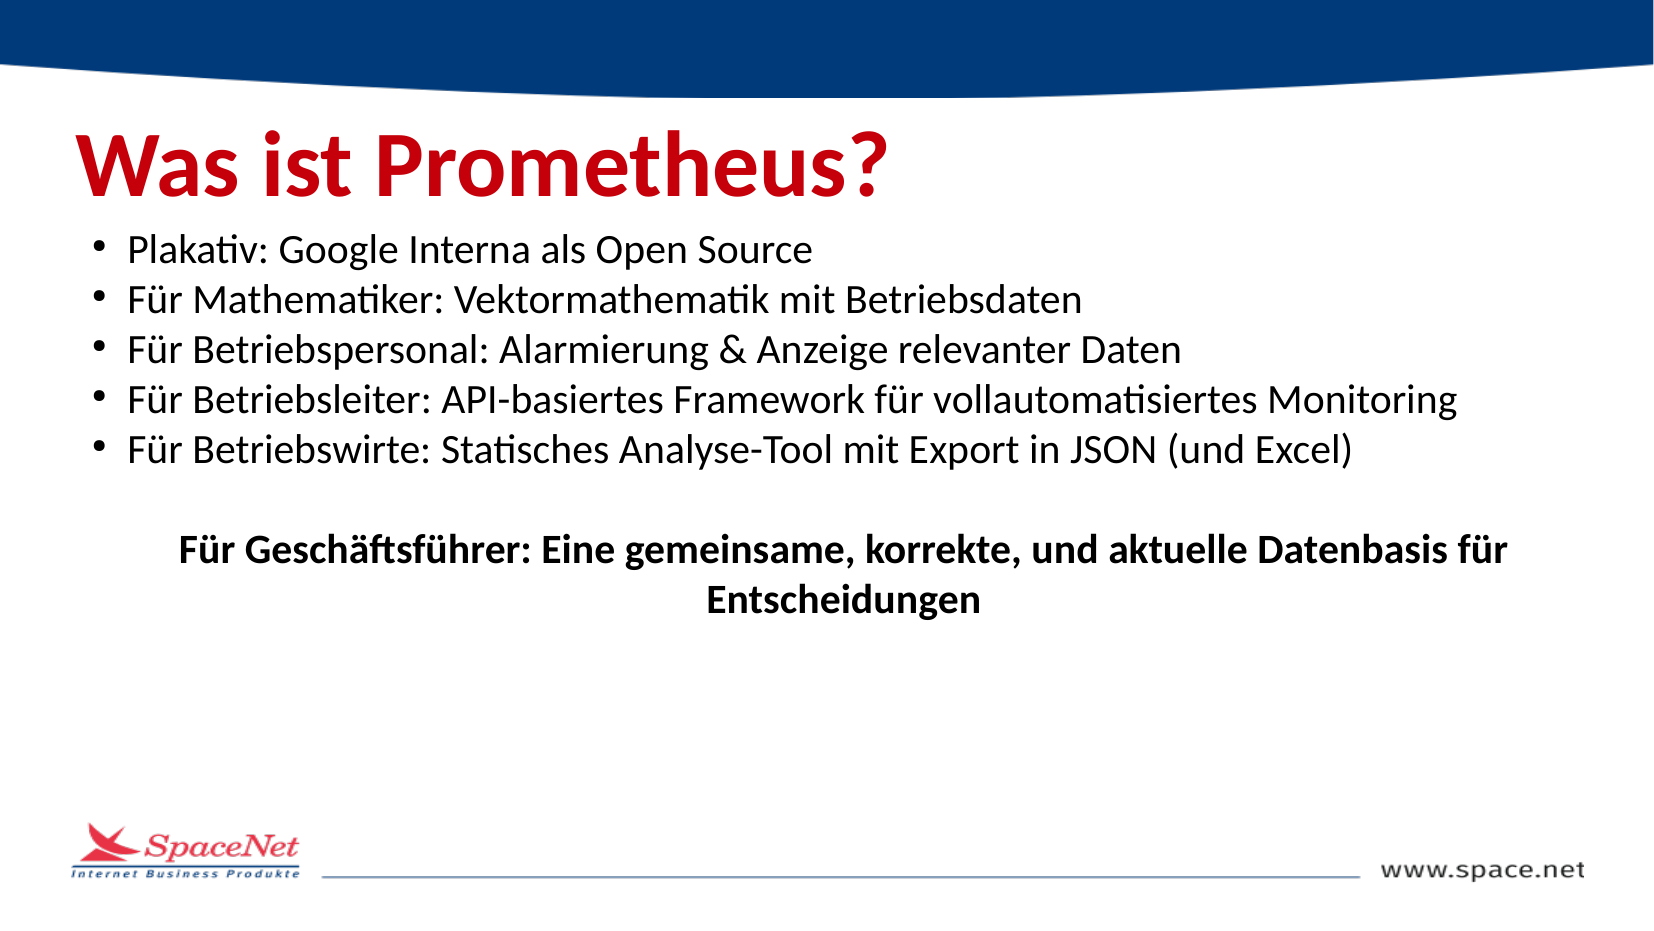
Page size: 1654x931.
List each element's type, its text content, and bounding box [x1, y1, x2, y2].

text_box Was ist Prometheus? [60, 95, 1583, 223]
text_box Plakativ: Google Interna als Open Source Für Mathematiker: Vektormathematik mit Betriebsdaten Für Betriebspersonal: Alarmierung & Anzeige relevanter Daten Für Betriebsleiter: API-basiertes Framework für vollautomatisiertes Monitoring Für Betriebswirte: Statisches Analyse-Tool mit Export in JSON (und Excel) Für Geschäftsführer: Eine gemeinsame, korrekte, und aktuelle Datenbasis für Entscheidungen [77, 223, 1576, 630]
